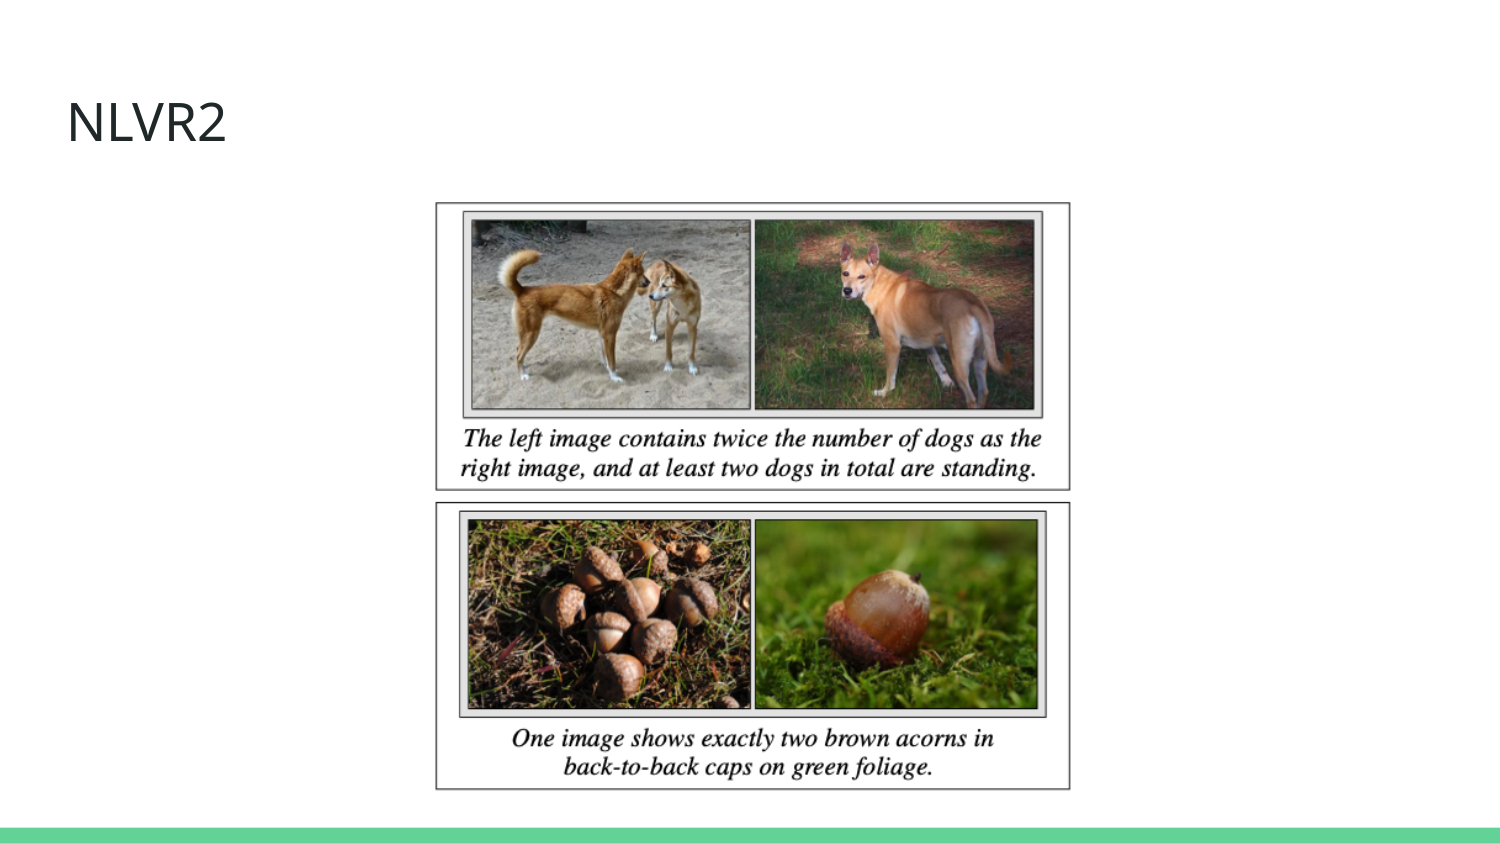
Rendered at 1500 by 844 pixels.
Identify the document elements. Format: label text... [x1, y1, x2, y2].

picture [411, 185, 1089, 813]
title NLVR2 [51, 72, 1449, 167]
